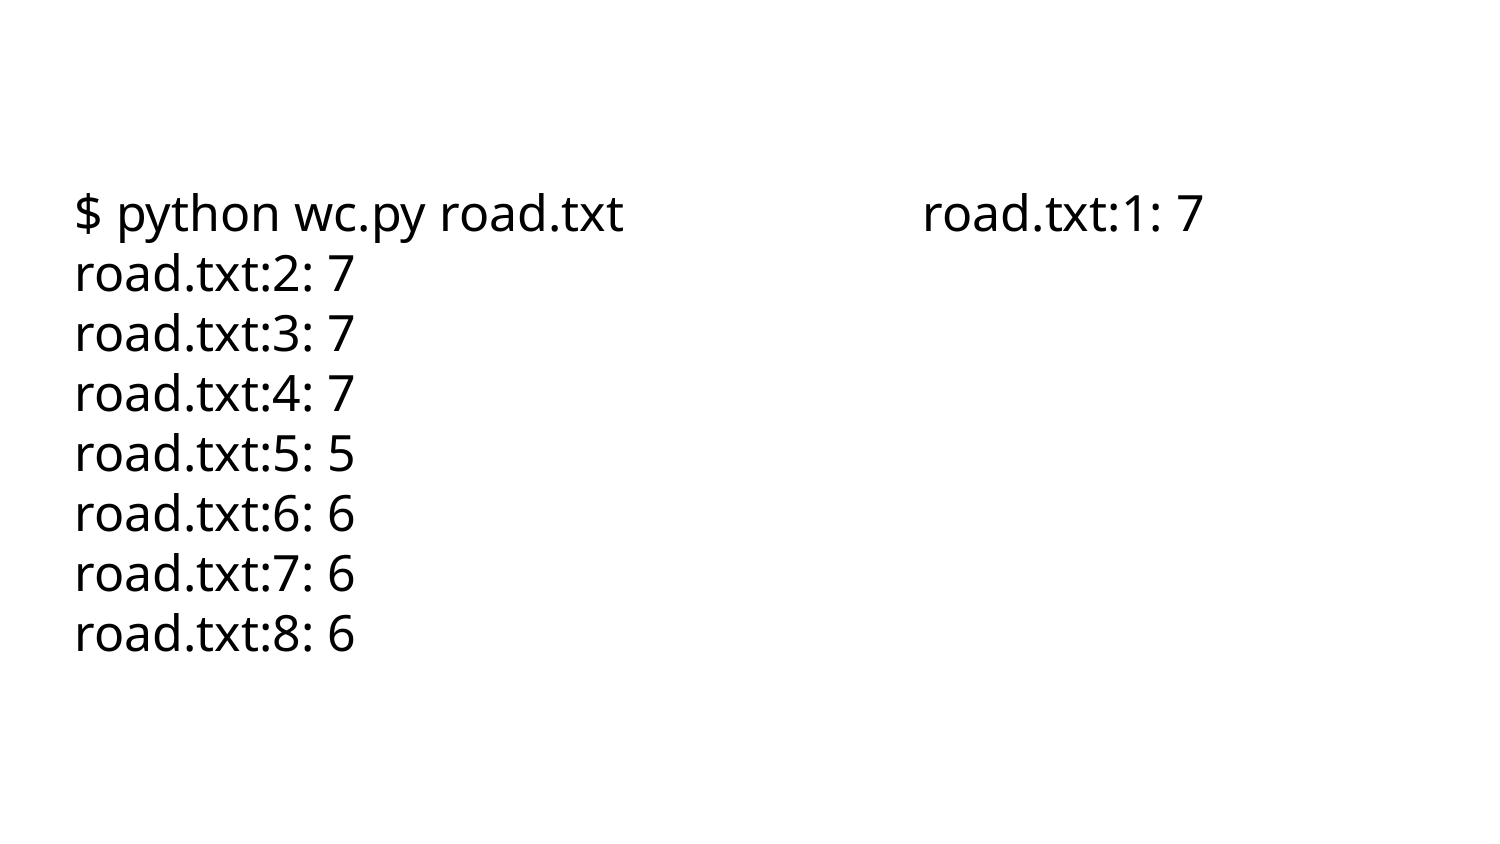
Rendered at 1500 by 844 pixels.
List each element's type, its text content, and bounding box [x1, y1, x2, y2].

title $ python wc.py road.txt road.txt:1: 7 road.txt:2: 7 road.txt:3: 7 road.txt:4: 7 road.txt:5: 5 road.txt:6: 6 road.txt:7: 6 road.txt:8: 6 [59, 44, 1441, 799]
